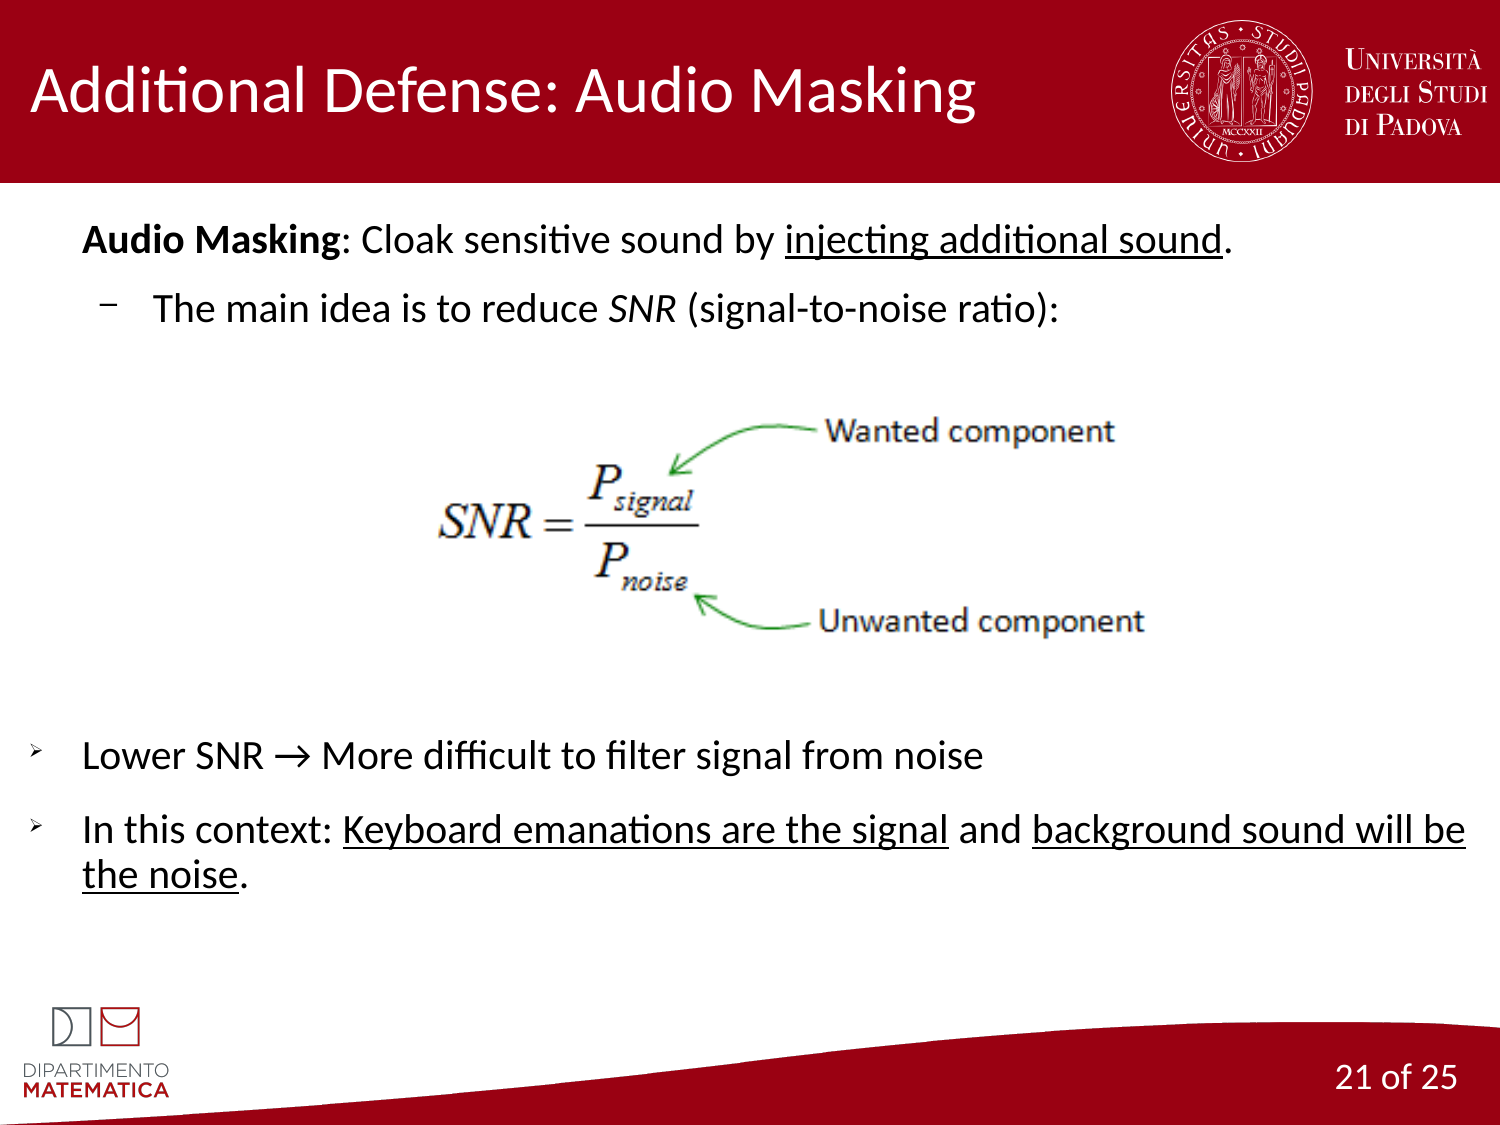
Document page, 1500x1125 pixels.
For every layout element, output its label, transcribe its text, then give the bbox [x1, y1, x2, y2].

title Additional Defense: Audio Masking [0, 0, 1159, 183]
picture [0, 1007, 1500, 1125]
list Audio Masking: Cloak sensitive sound by injecting additional sound. The main idea is to reduce SNR (signal-to-noise ratio): Lower SNR → More difficult to filter signal from noise In this context: Keyboard emanations are the signal and background sound will be the noise. [0, 210, 1486, 496]
picture [1171, 20, 1487, 162]
picture [405, 383, 1186, 669]
slide_number <number> of 25 [1136, 1044, 1474, 1104]
